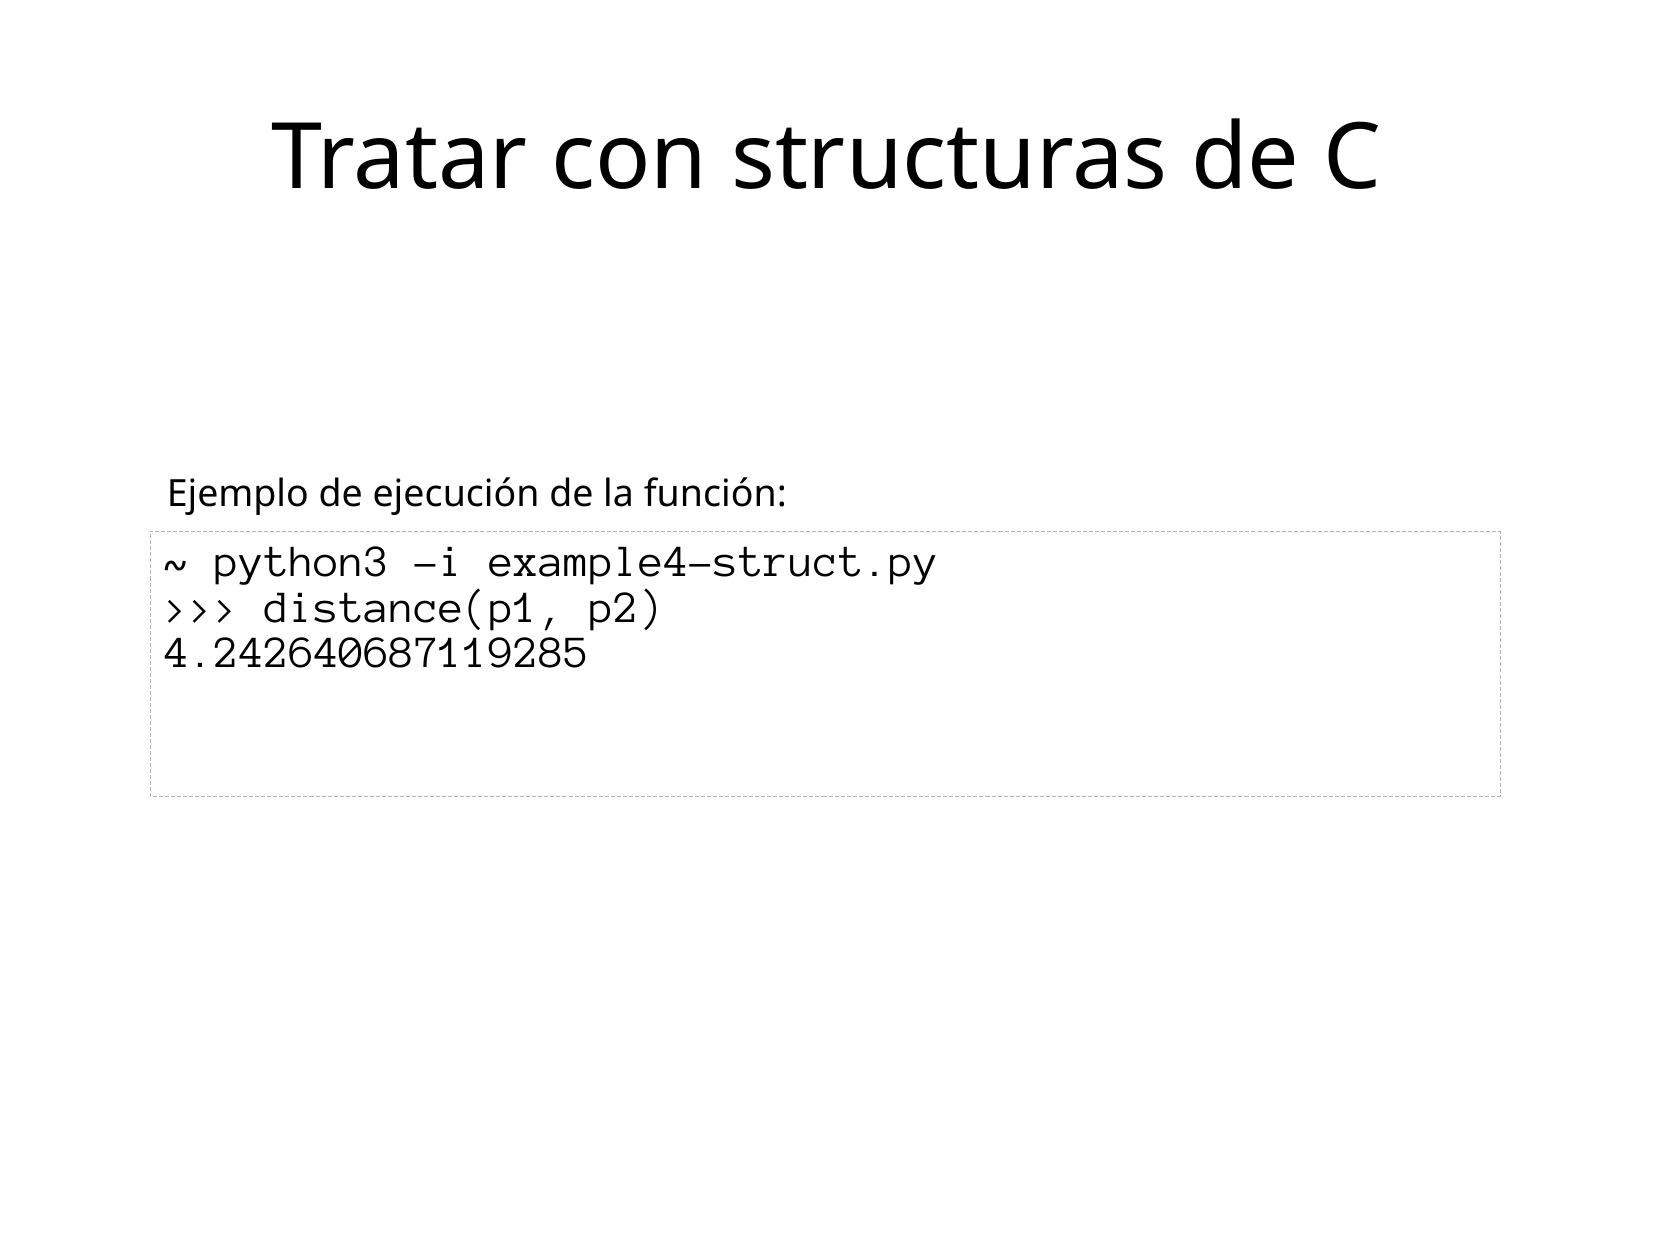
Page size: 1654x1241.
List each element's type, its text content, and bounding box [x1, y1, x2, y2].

title Tratar con structuras de C [82, 49, 1571, 257]
text_box Ejemplo de ejecución de la función: [152, 458, 745, 518]
text_box ~ python3 -i example4-struct.py >>> distance(p1, p2) 4.242640687119285 [150, 531, 1501, 730]
